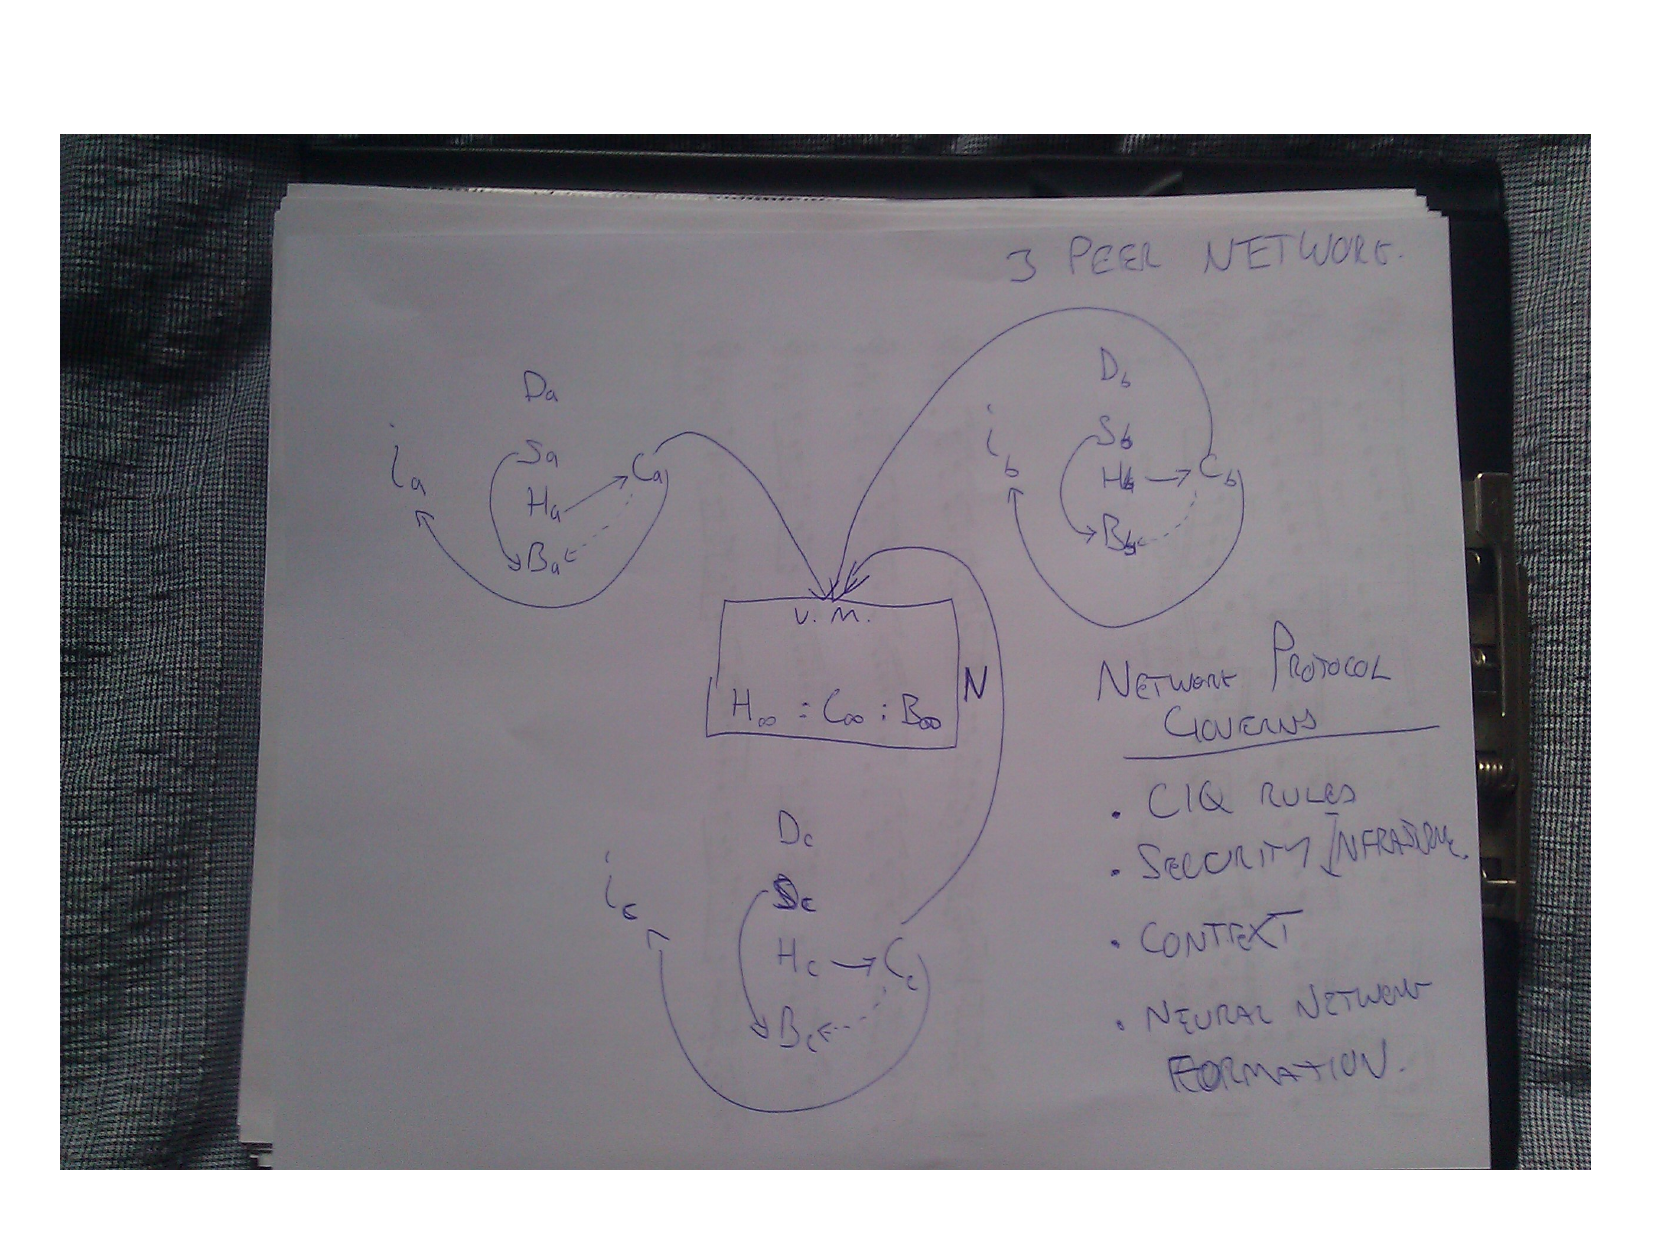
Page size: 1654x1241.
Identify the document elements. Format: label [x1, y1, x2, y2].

picture [60, 134, 1591, 1171]
